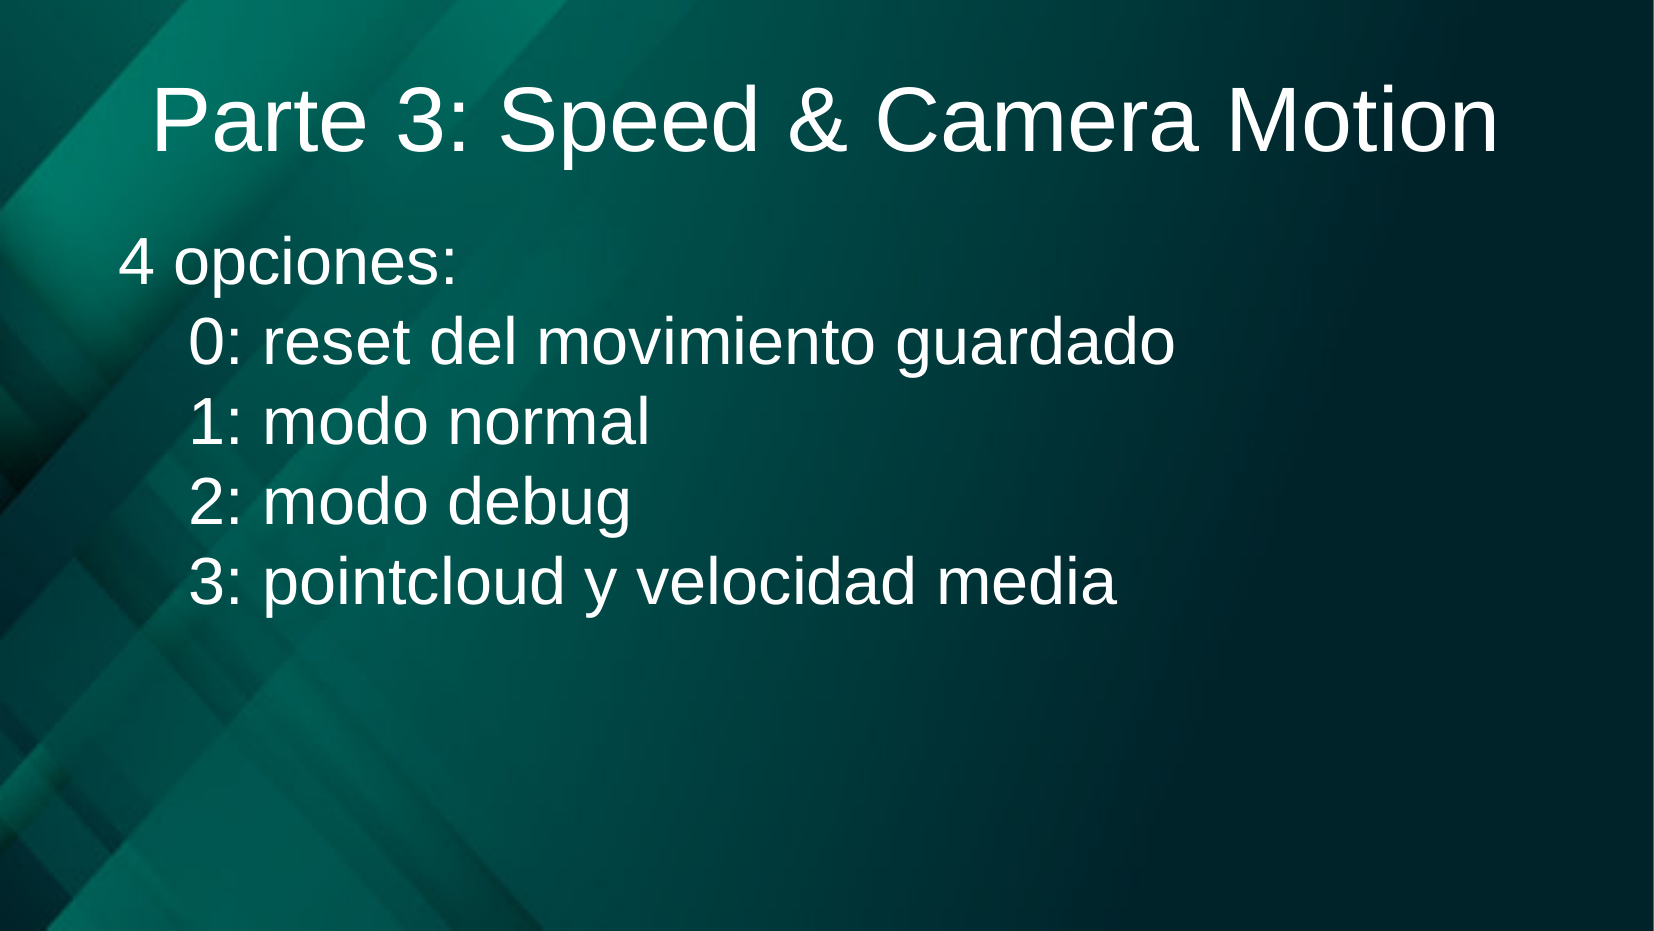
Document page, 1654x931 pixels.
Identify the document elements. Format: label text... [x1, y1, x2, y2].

subtitle 4 opciones: 0: reset del movimiento guardado 1: modo normal 2: modo debug 3: pointcloud y velocidad media [82, 217, 1571, 757]
picture [0, 0, 1654, 931]
title Parte 3: Speed & Camera Motion [82, 37, 1571, 193]
